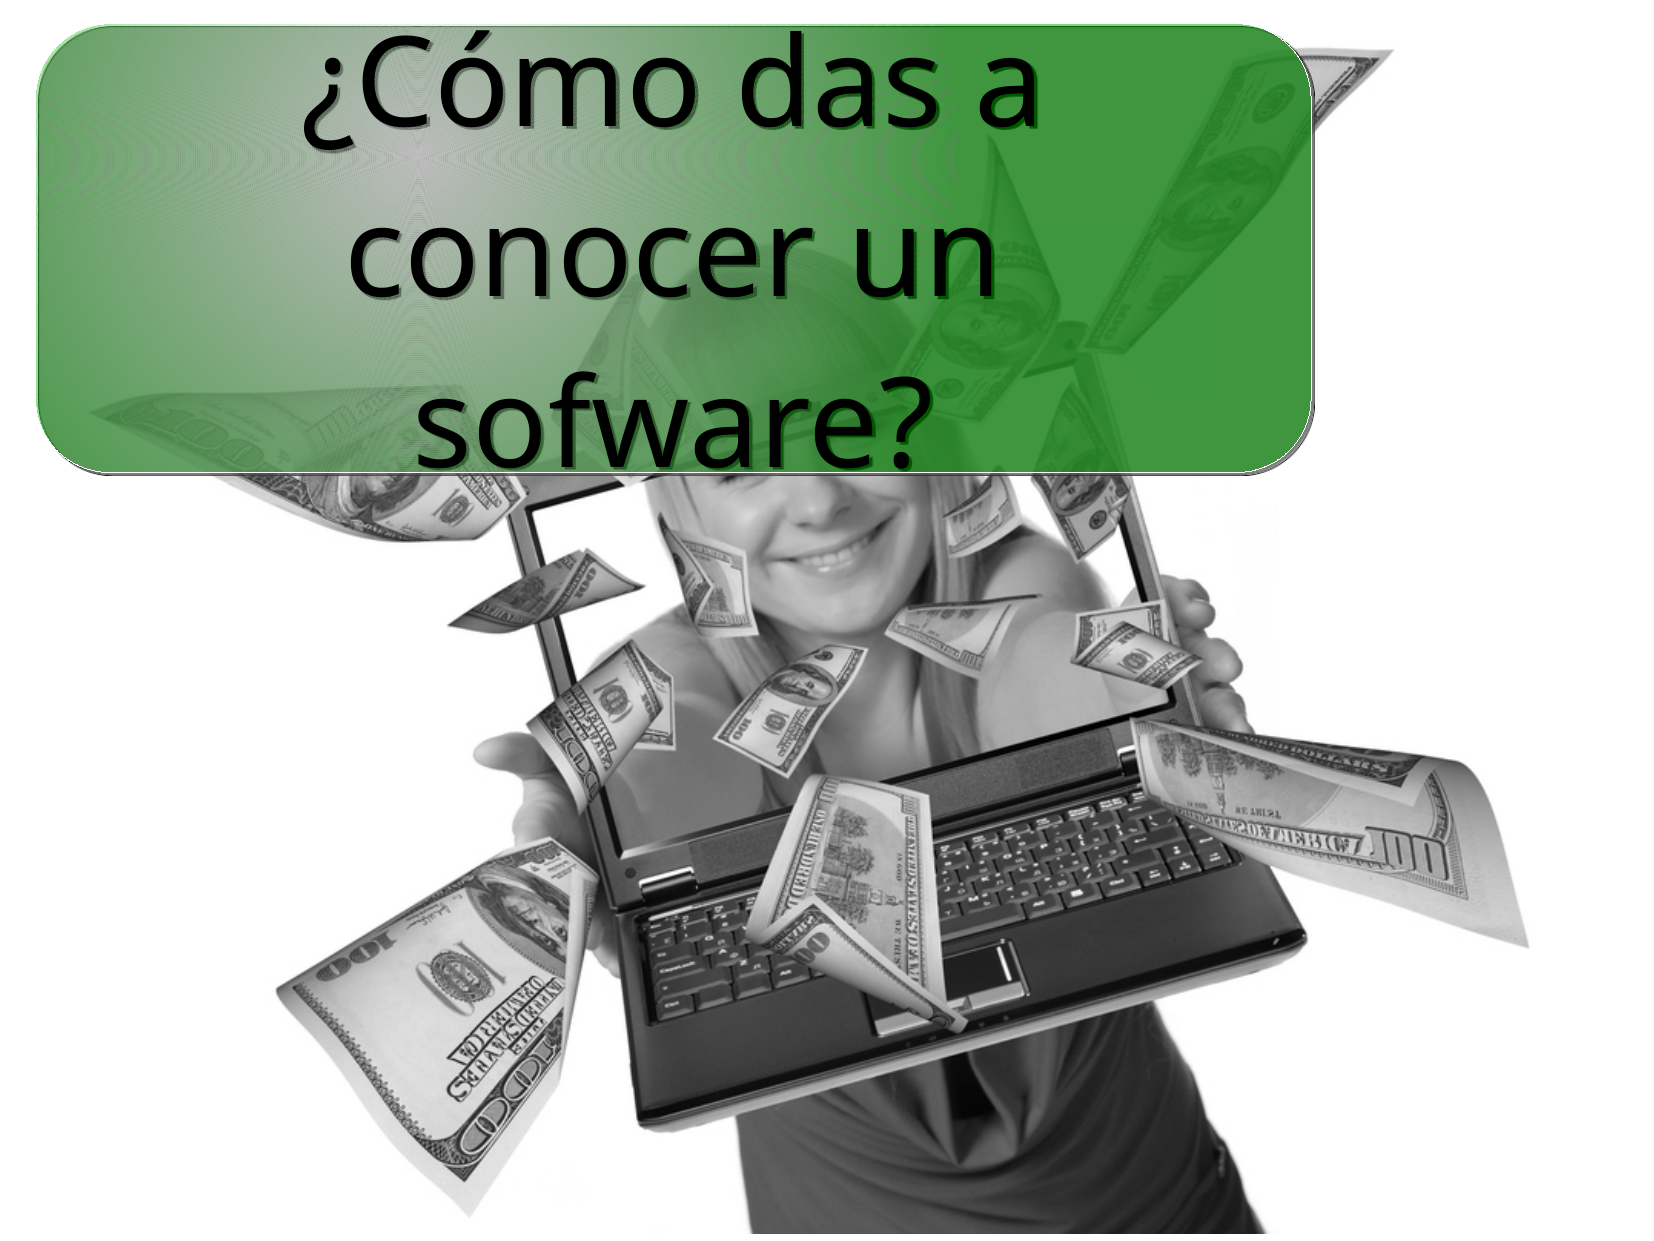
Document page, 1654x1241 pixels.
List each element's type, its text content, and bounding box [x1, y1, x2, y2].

picture [59, 4, 1595, 1234]
text_box ¿Cómo das a conocer un sofware? [35, 23, 1312, 473]
